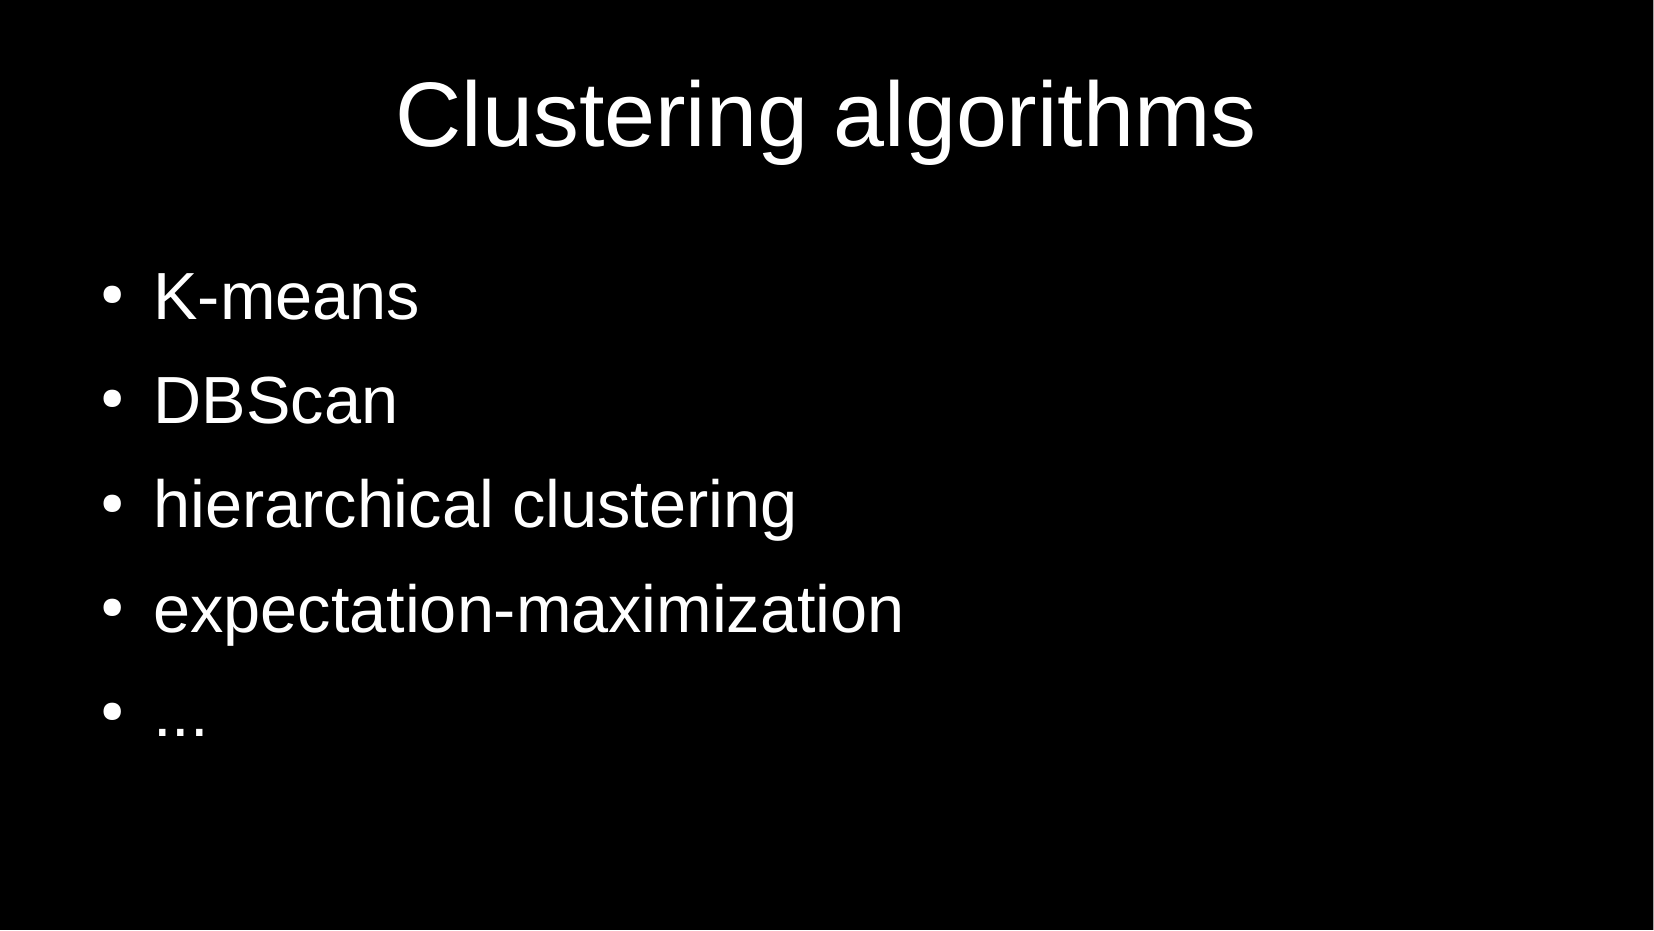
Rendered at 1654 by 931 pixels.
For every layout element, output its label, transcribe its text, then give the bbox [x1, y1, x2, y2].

title Clustering algorithms [82, 37, 1571, 193]
list K-means DBScan hierarchical clustering expectation-maximization ... [82, 258, 1571, 799]
